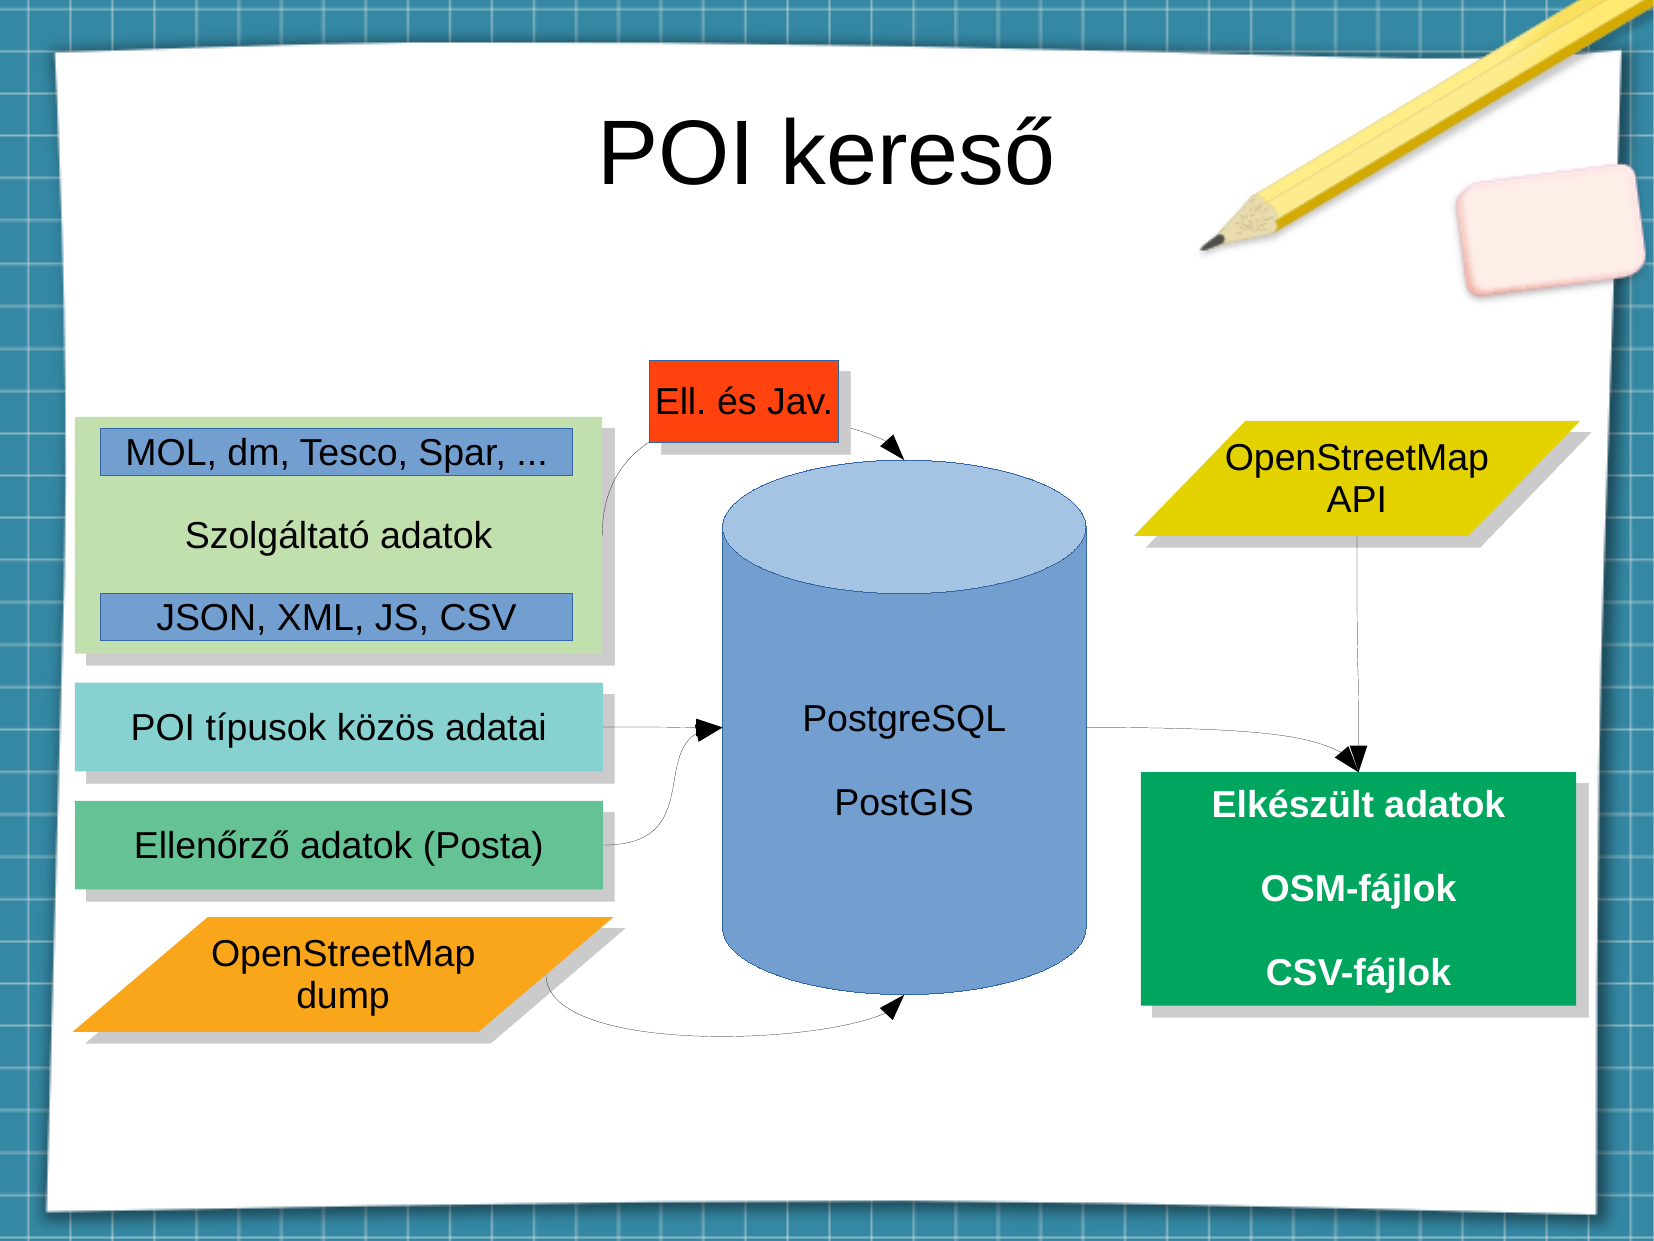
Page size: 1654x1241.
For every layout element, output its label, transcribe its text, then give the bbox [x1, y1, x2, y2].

text_box Ell. és Jav. [649, 360, 839, 443]
text_box JSON, XML, JS, CSV [100, 593, 573, 641]
text_box Szolgáltató adatok [74, 416, 603, 654]
title POI kereső [82, 49, 1571, 257]
text_box Ellenőrző adatok (Posta) [74, 800, 603, 890]
text_box POI típusok közös adatai [74, 682, 603, 772]
text_box Elkészült adatok OSM-fájlok CSV-fájlok [1140, 772, 1577, 1006]
text_box OpenStreetMap API [1133, 420, 1581, 536]
picture [0, 0, 1654, 1241]
text_box MOL, dm, Tesco, Spar, ... [100, 428, 573, 476]
text_box PostgreSQL PostGIS [722, 528, 1087, 995]
text_box OpenStreetMap dump [72, 917, 614, 1032]
